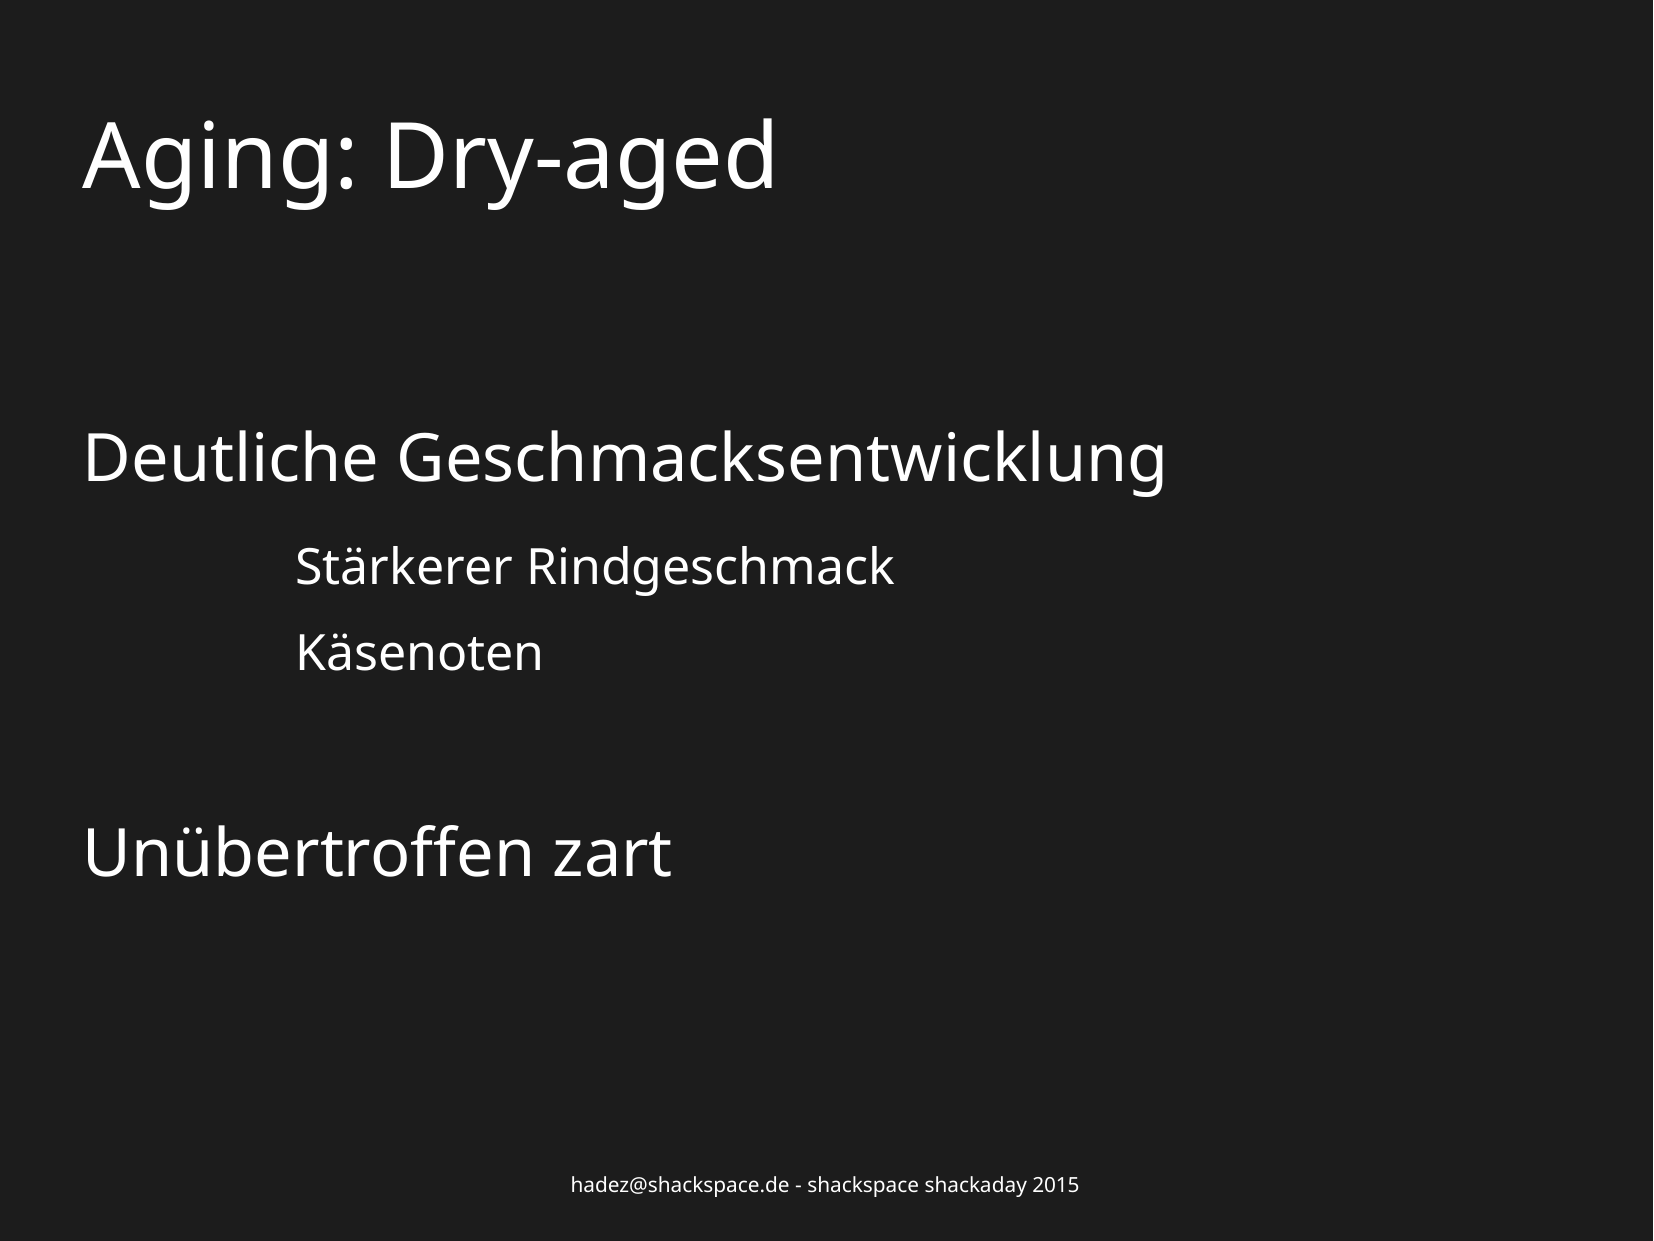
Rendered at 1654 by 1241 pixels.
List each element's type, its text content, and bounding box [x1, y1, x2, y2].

list Deutliche Geschmacksentwicklung Stärkerer Rindgeschmack Käsenoten Unübertroffen zart [82, 290, 1571, 1141]
title Aging: Dry-aged [82, 49, 1571, 257]
